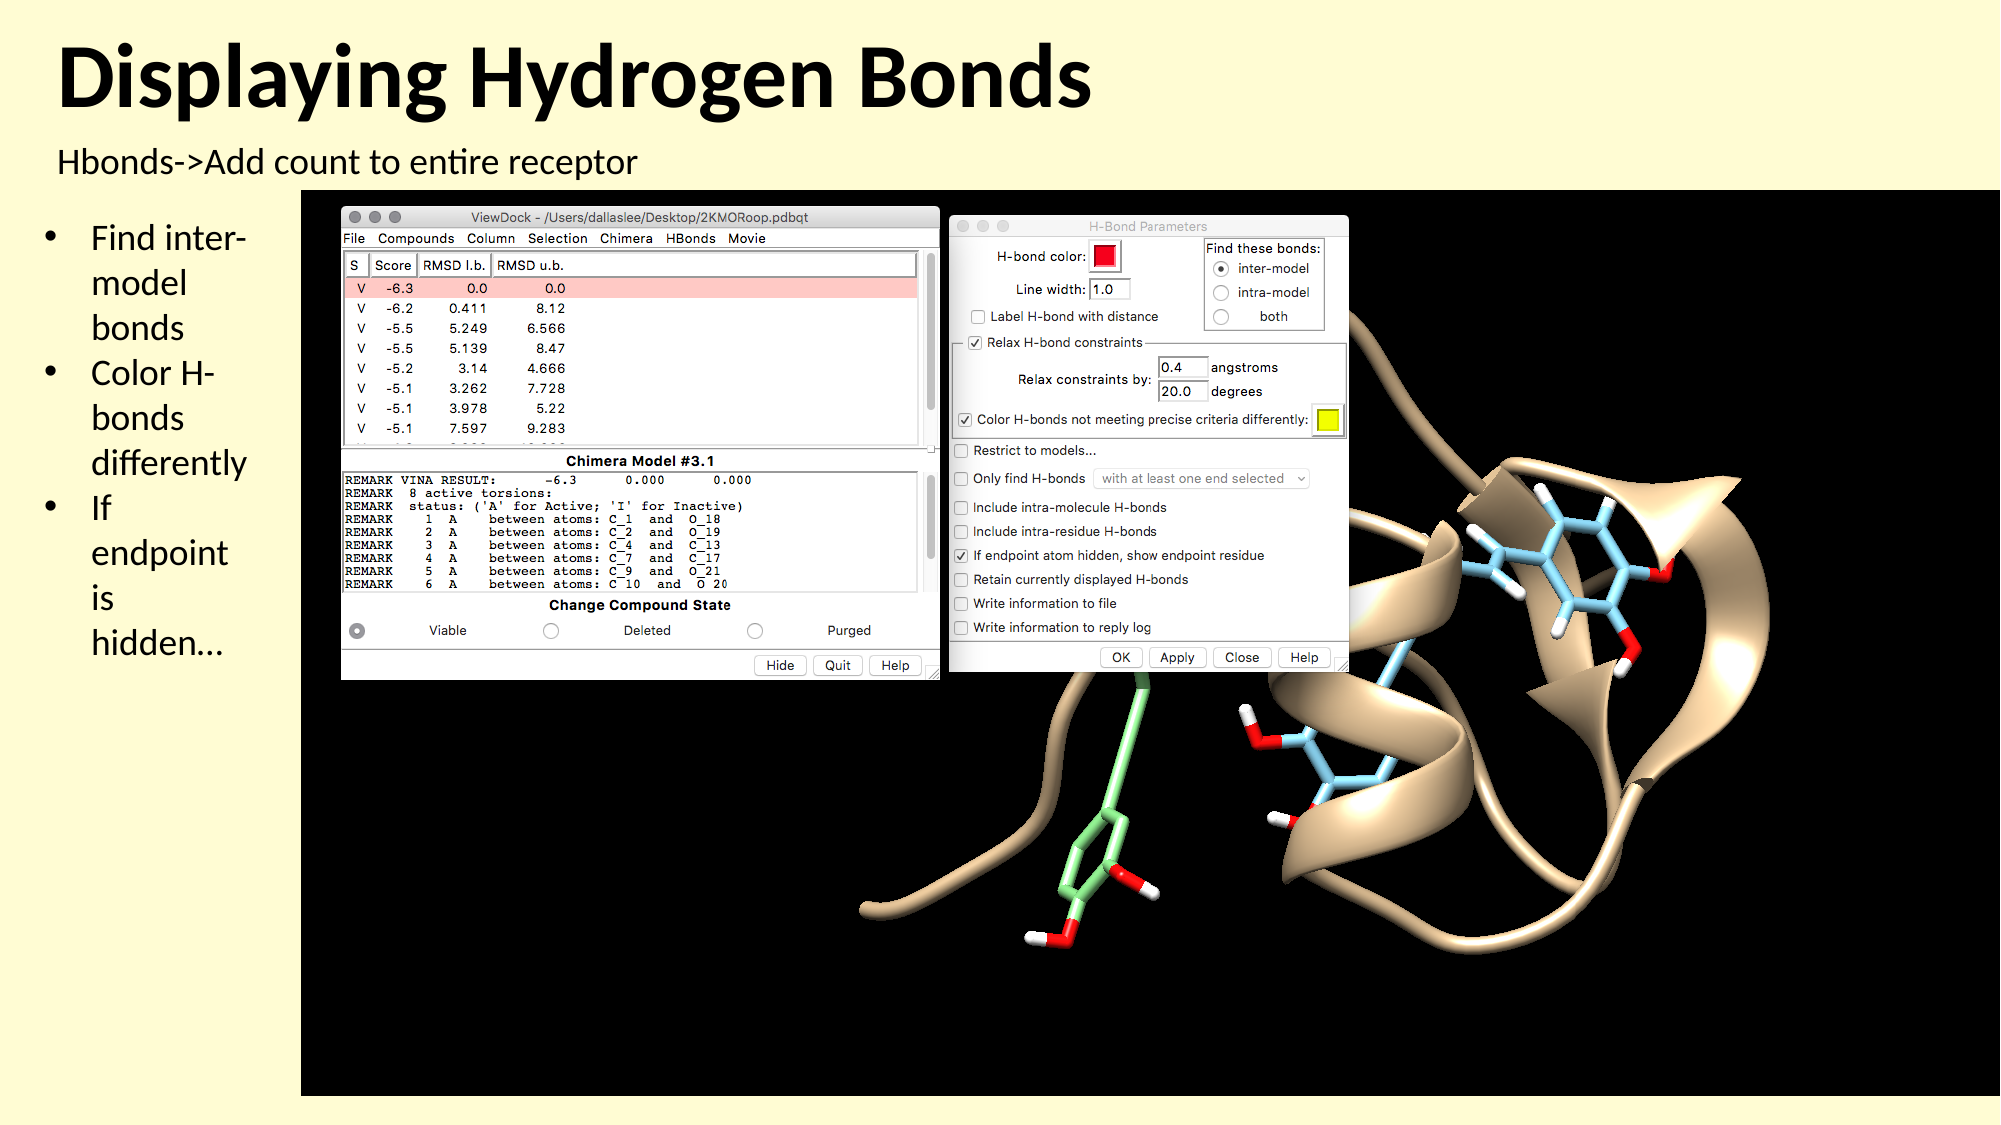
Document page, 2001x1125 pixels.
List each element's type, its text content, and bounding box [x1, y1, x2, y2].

picture [301, 190, 2000, 1096]
text_box Hbonds->Add count to entire receptor [42, 134, 1042, 190]
text_box Find inter-model bonds Color H-bonds differently If endpoint is hidden… [29, 205, 269, 671]
text_box Displaying Hydrogen Bonds [42, 8, 1592, 134]
